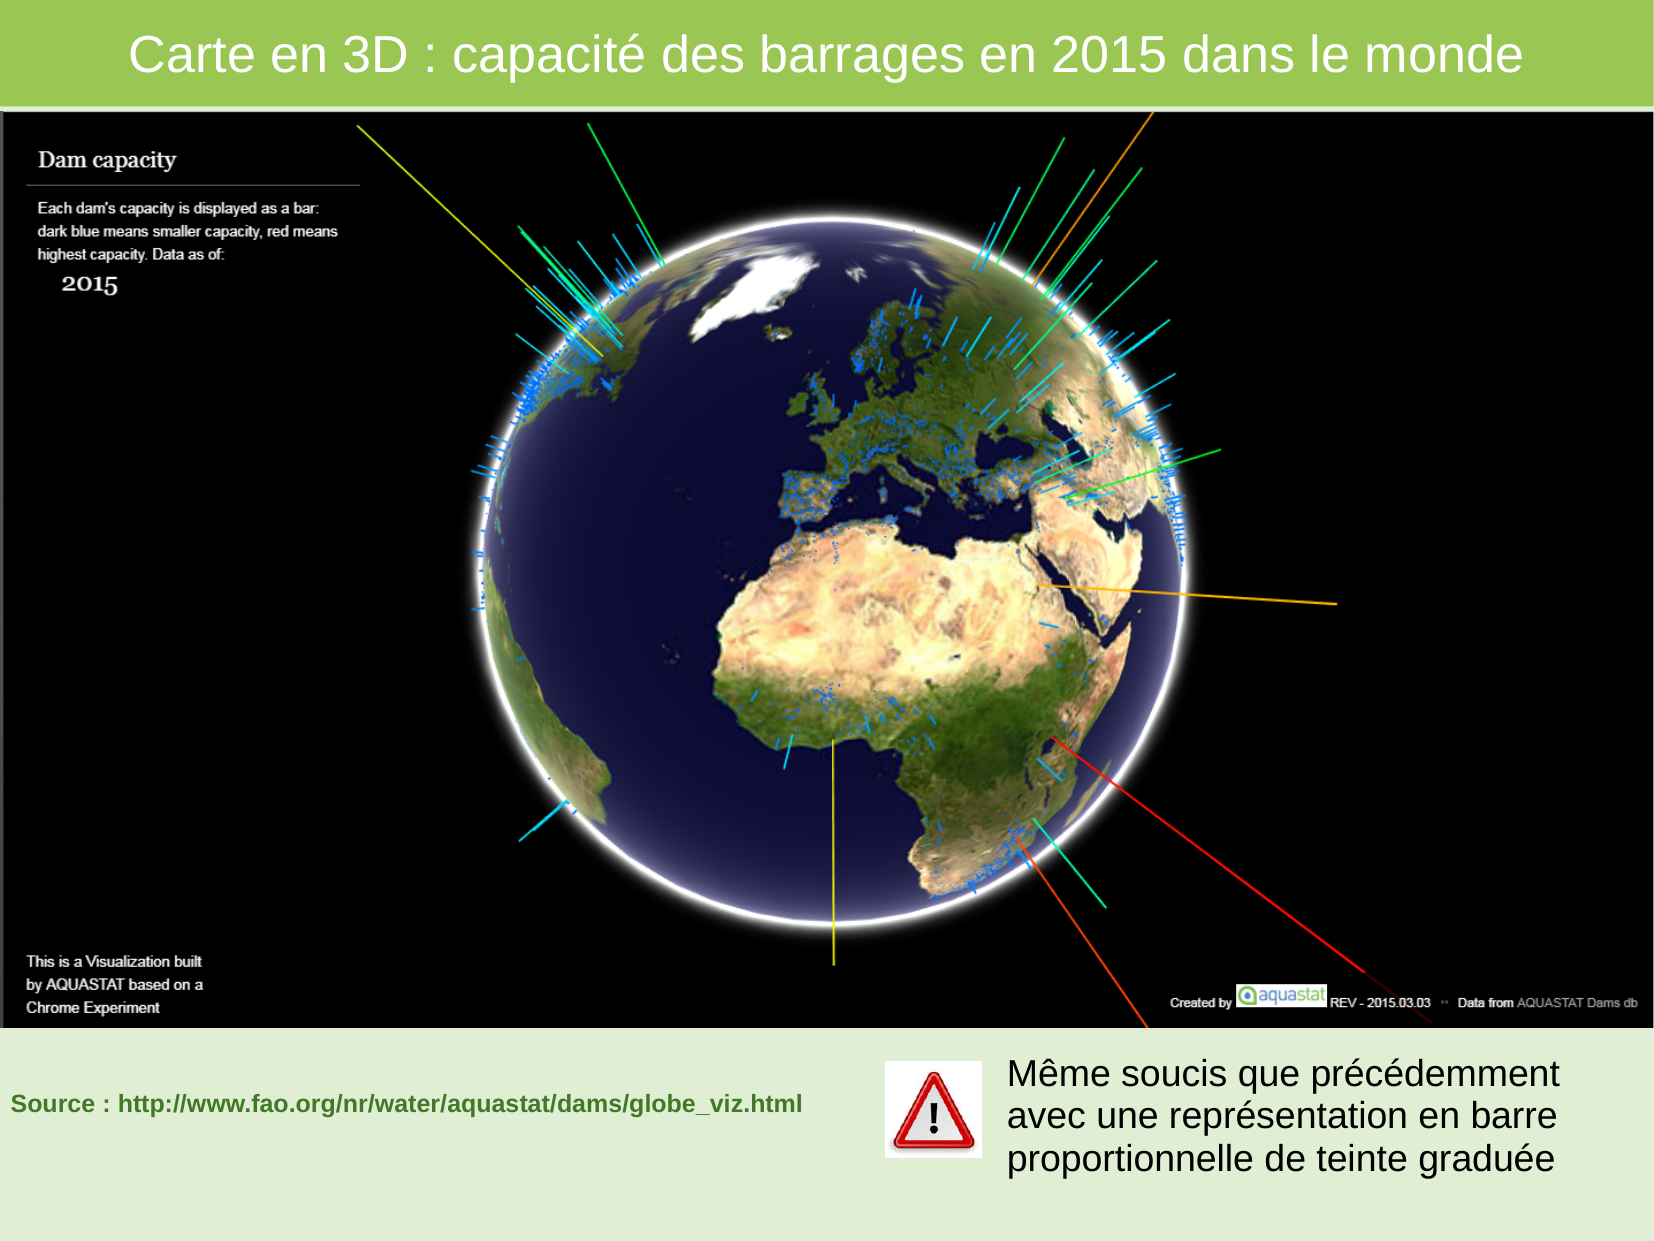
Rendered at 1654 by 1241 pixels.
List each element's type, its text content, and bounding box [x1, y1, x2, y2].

text_box Source : http://www.fao.org/nr/water/aquastat/dams/globe_viz.html [0, 1082, 981, 1182]
list [82, 1028, 1571, 1193]
text_box Même soucis que précédemment avec une représentation en barre proportionnelle de teinte graduée [992, 1045, 1654, 1229]
picture [0, 111, 1654, 1028]
title Carte en 3D : capacité des barrages en 2015 dans le monde [82, 19, 1571, 89]
picture [885, 1061, 982, 1158]
